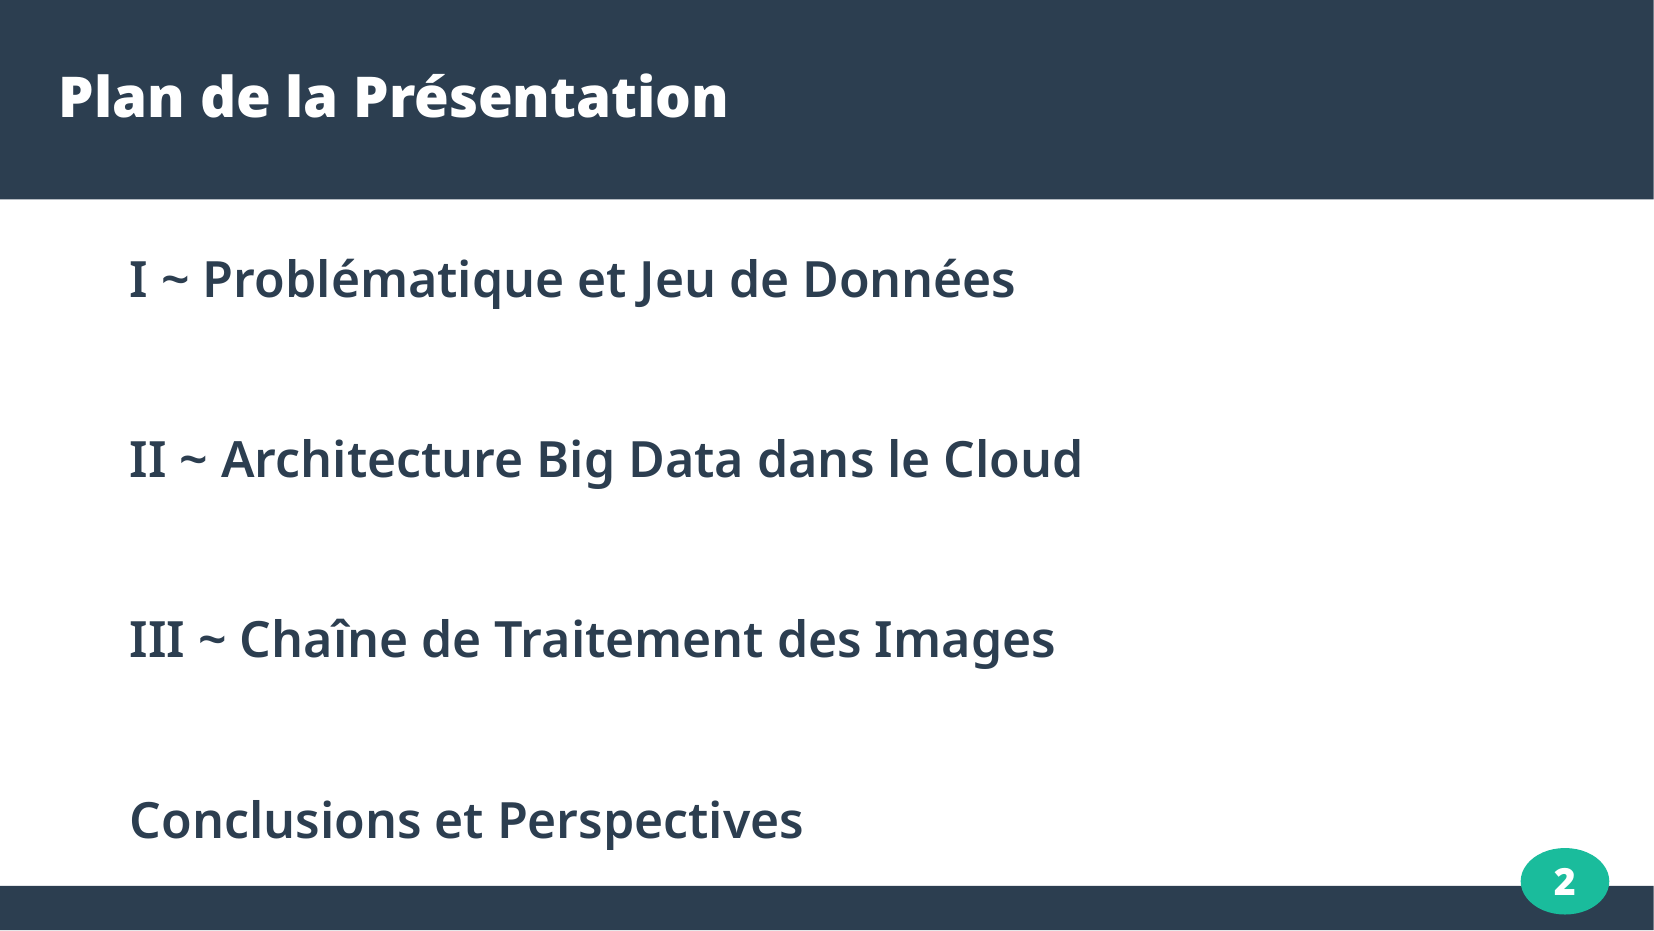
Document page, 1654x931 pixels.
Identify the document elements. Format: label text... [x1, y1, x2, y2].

title Plan de la Présentation [59, 36, 1595, 155]
list I ~ Problématique et Jeu de Données II ~ Architecture Big Data dans le Cloud III ~ Chaîne de Traitement des Images Conclusions et Perspectives [59, 243, 1595, 864]
